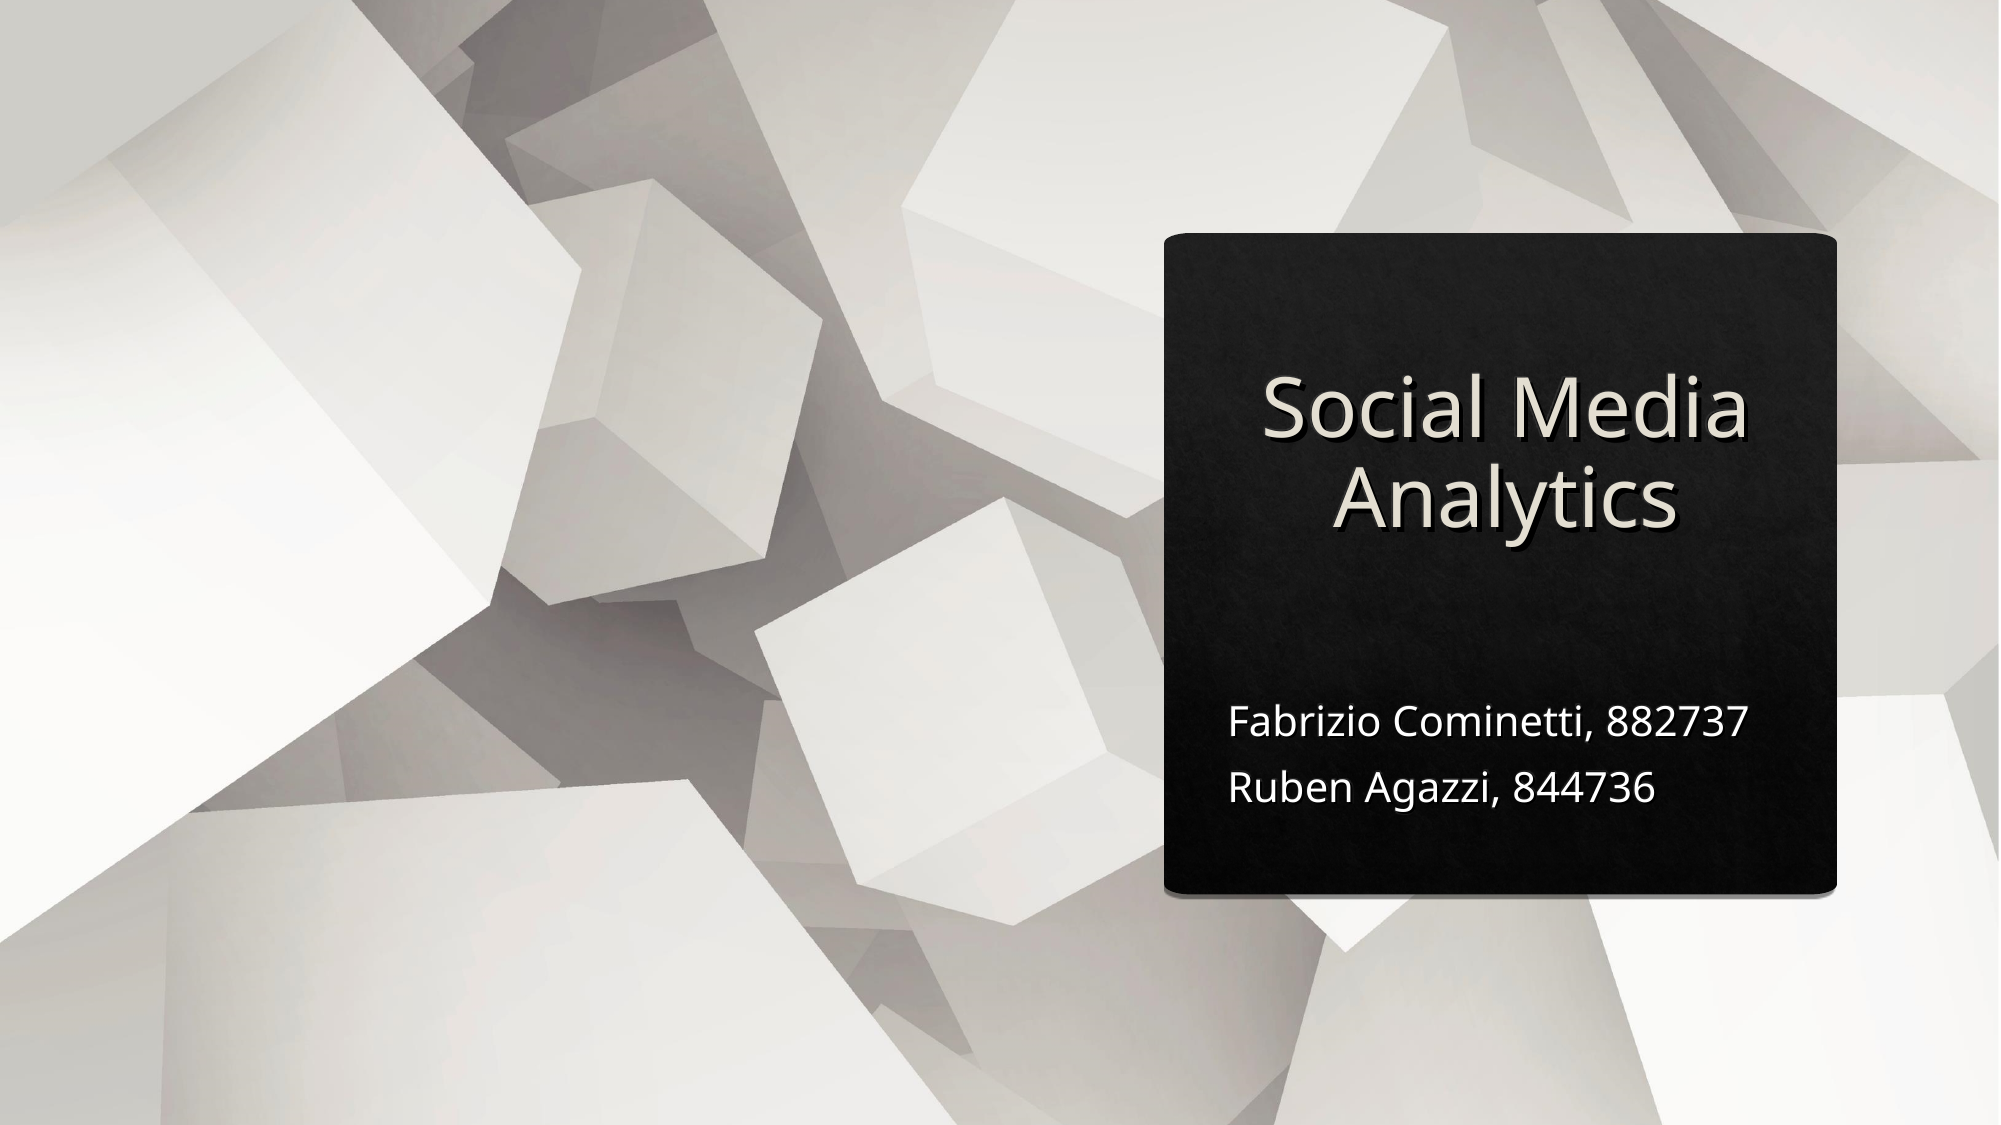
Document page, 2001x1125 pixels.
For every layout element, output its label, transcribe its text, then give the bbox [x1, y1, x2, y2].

subtitle Fabrizio Cominetti, 882737 Ruben Agazzi, 844736 [1212, 682, 1784, 851]
picture [0, 0, 2000, 1125]
text_box [1164, 233, 1837, 895]
title Social Media Analytics [1220, 332, 1793, 553]
